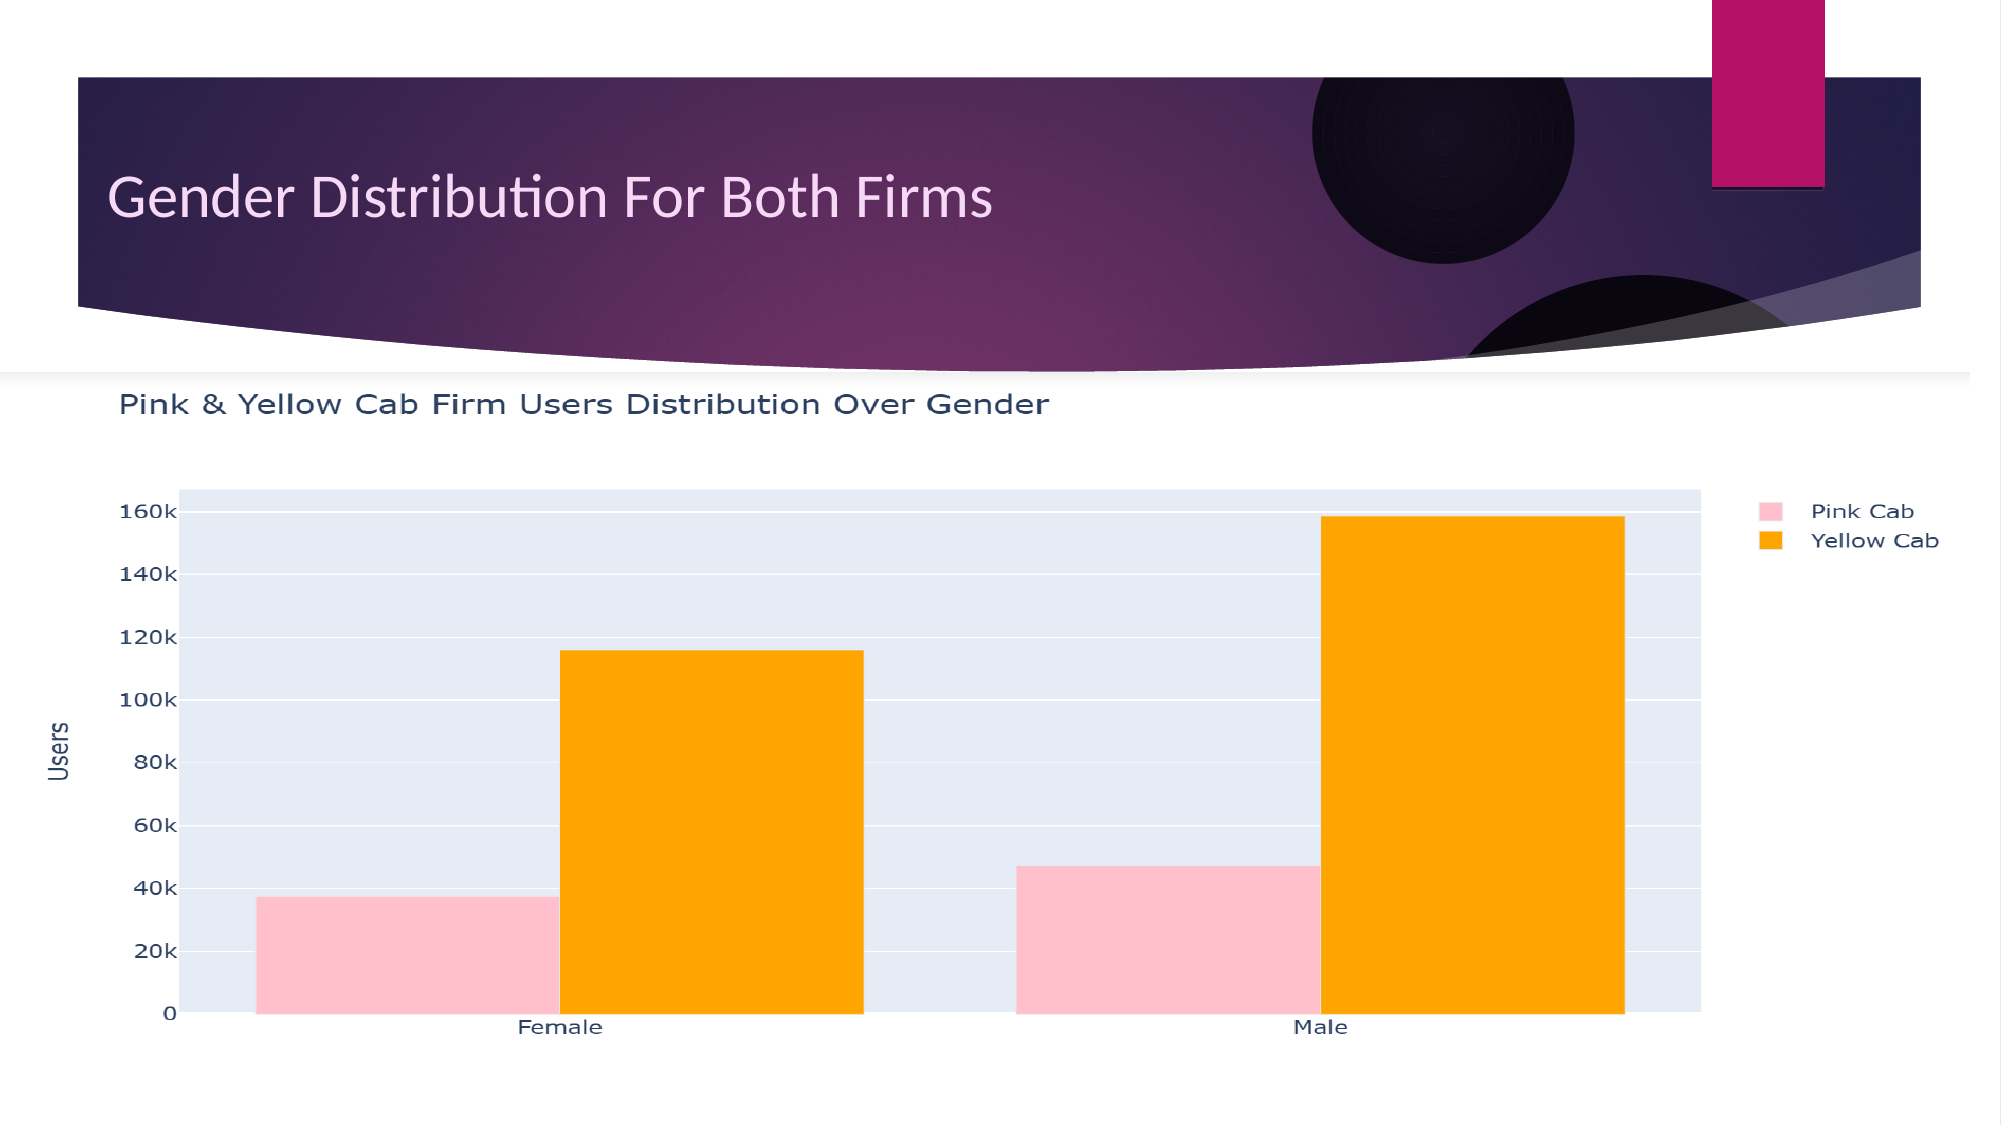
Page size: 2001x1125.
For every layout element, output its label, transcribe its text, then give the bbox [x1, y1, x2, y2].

picture [0, 372, 1970, 1054]
title Gender Distribution For Both Firms [92, 83, 1818, 302]
